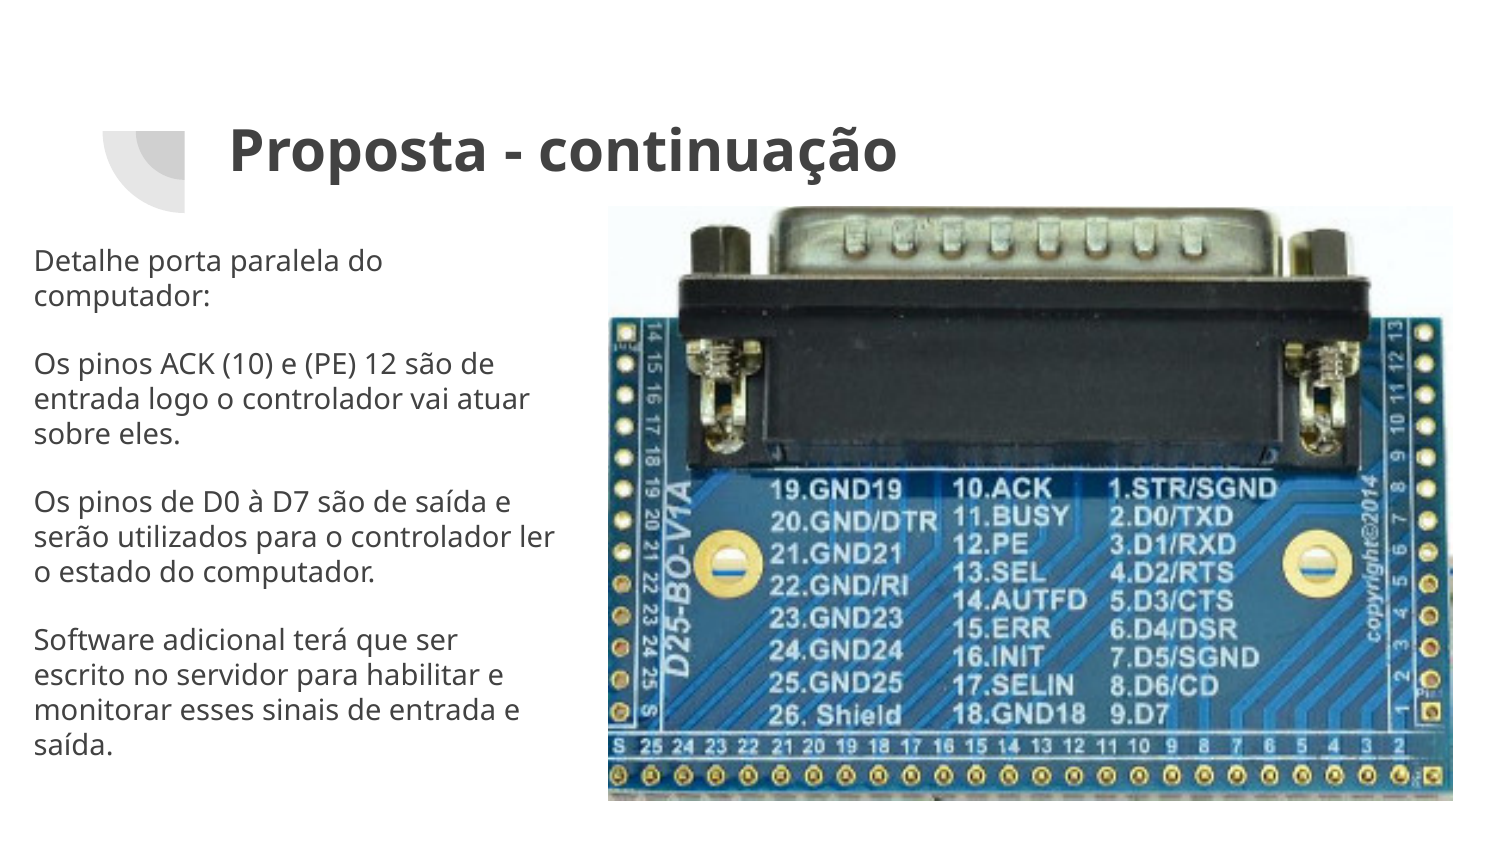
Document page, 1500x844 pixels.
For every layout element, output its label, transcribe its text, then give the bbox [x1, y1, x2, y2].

title Proposta - continuação [213, 98, 1368, 263]
picture [608, 206, 1453, 801]
list Detalhe porta paralela do computador: Os pinos ACK (10) e (PE) 12 são de entrada logo o controlador vai atuar sobre eles. Os pinos de D0 à D7 são de saída e serão utilizados para o controlador ler o estado do computador. Software adicional terá que ser escrito no servidor para habilitar e monitorar esses sinais de entrada e saída. [18, 227, 571, 801]
